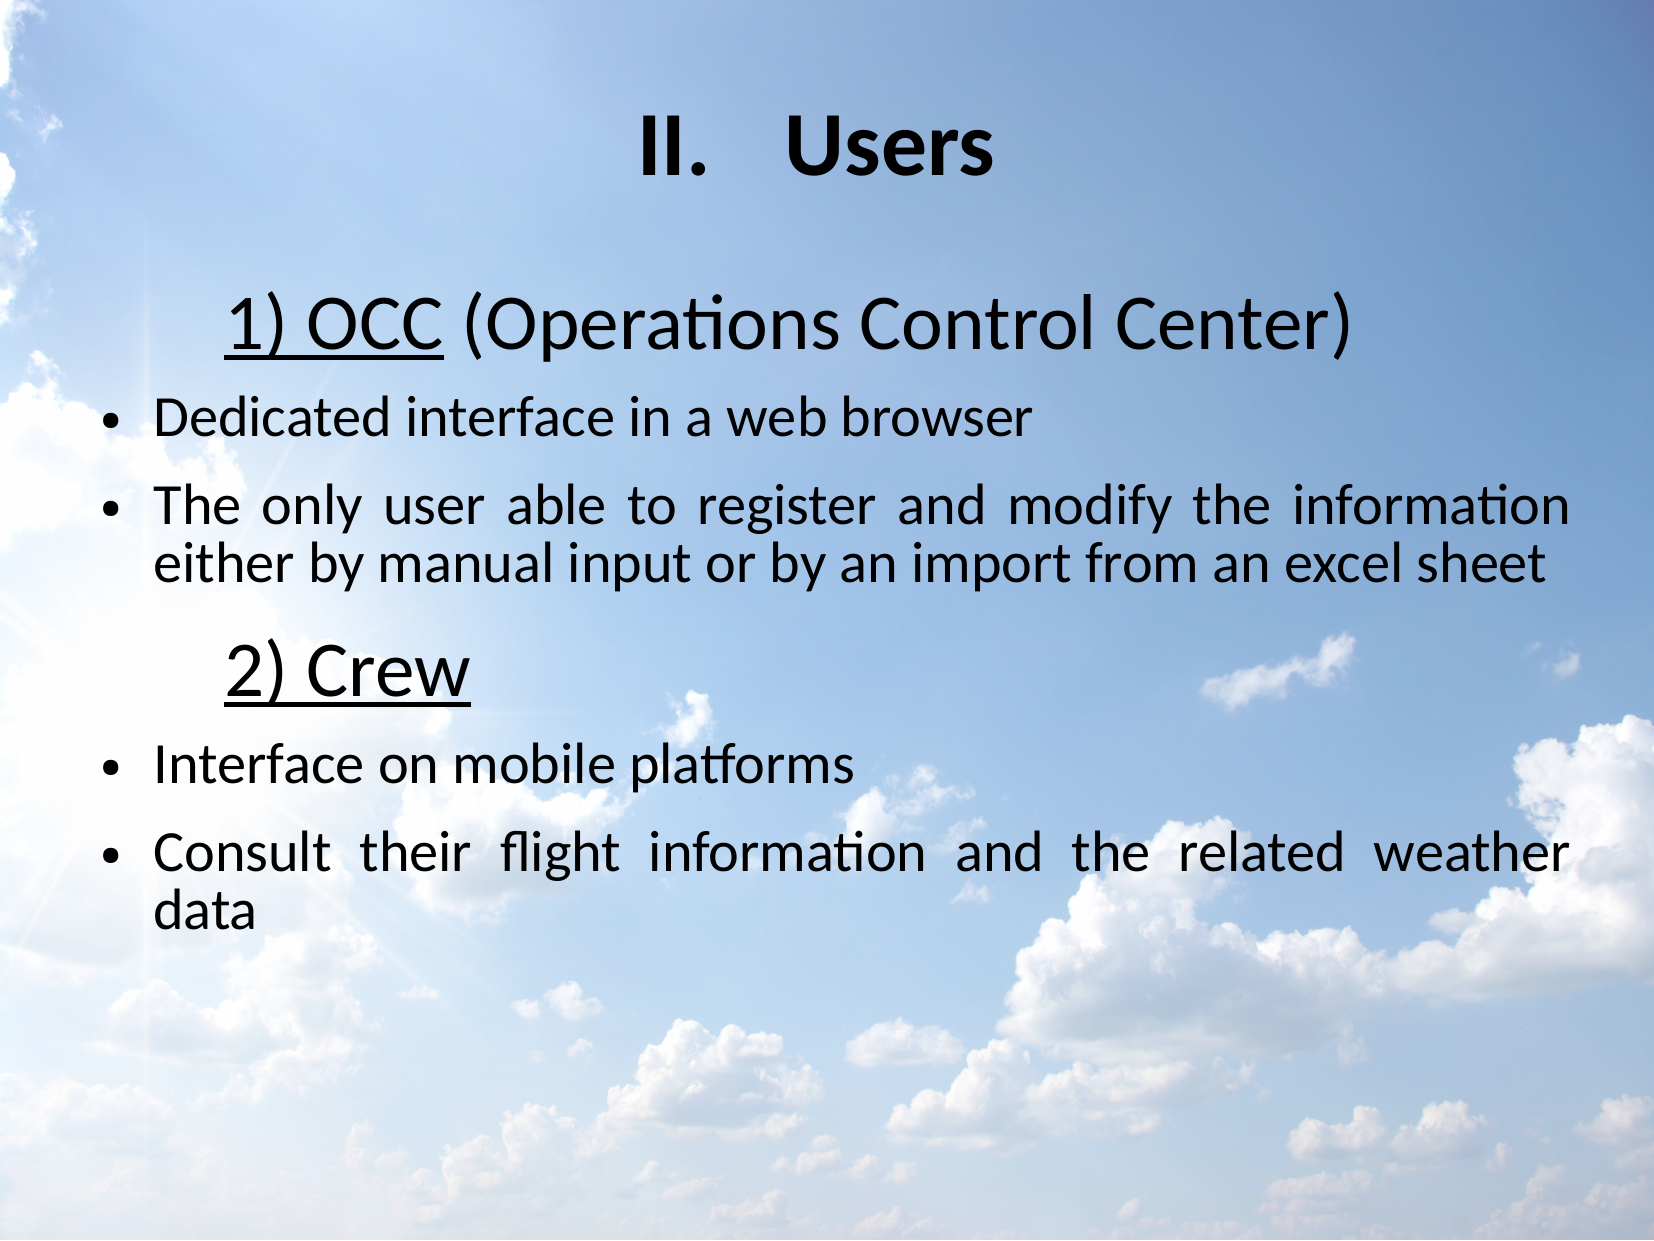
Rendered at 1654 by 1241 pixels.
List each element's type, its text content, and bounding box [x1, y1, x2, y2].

title II. Users [82, 49, 1571, 257]
list 1) OCC (Operations Control Center) Dedicated interface in a web browser The only user able to register and modify the information either by manual input or by an import from an excel sheet 2) Crew Interface on mobile platforms Consult their flight information and the related weather data [82, 290, 1571, 1209]
picture [0, 0, 1654, 1241]
